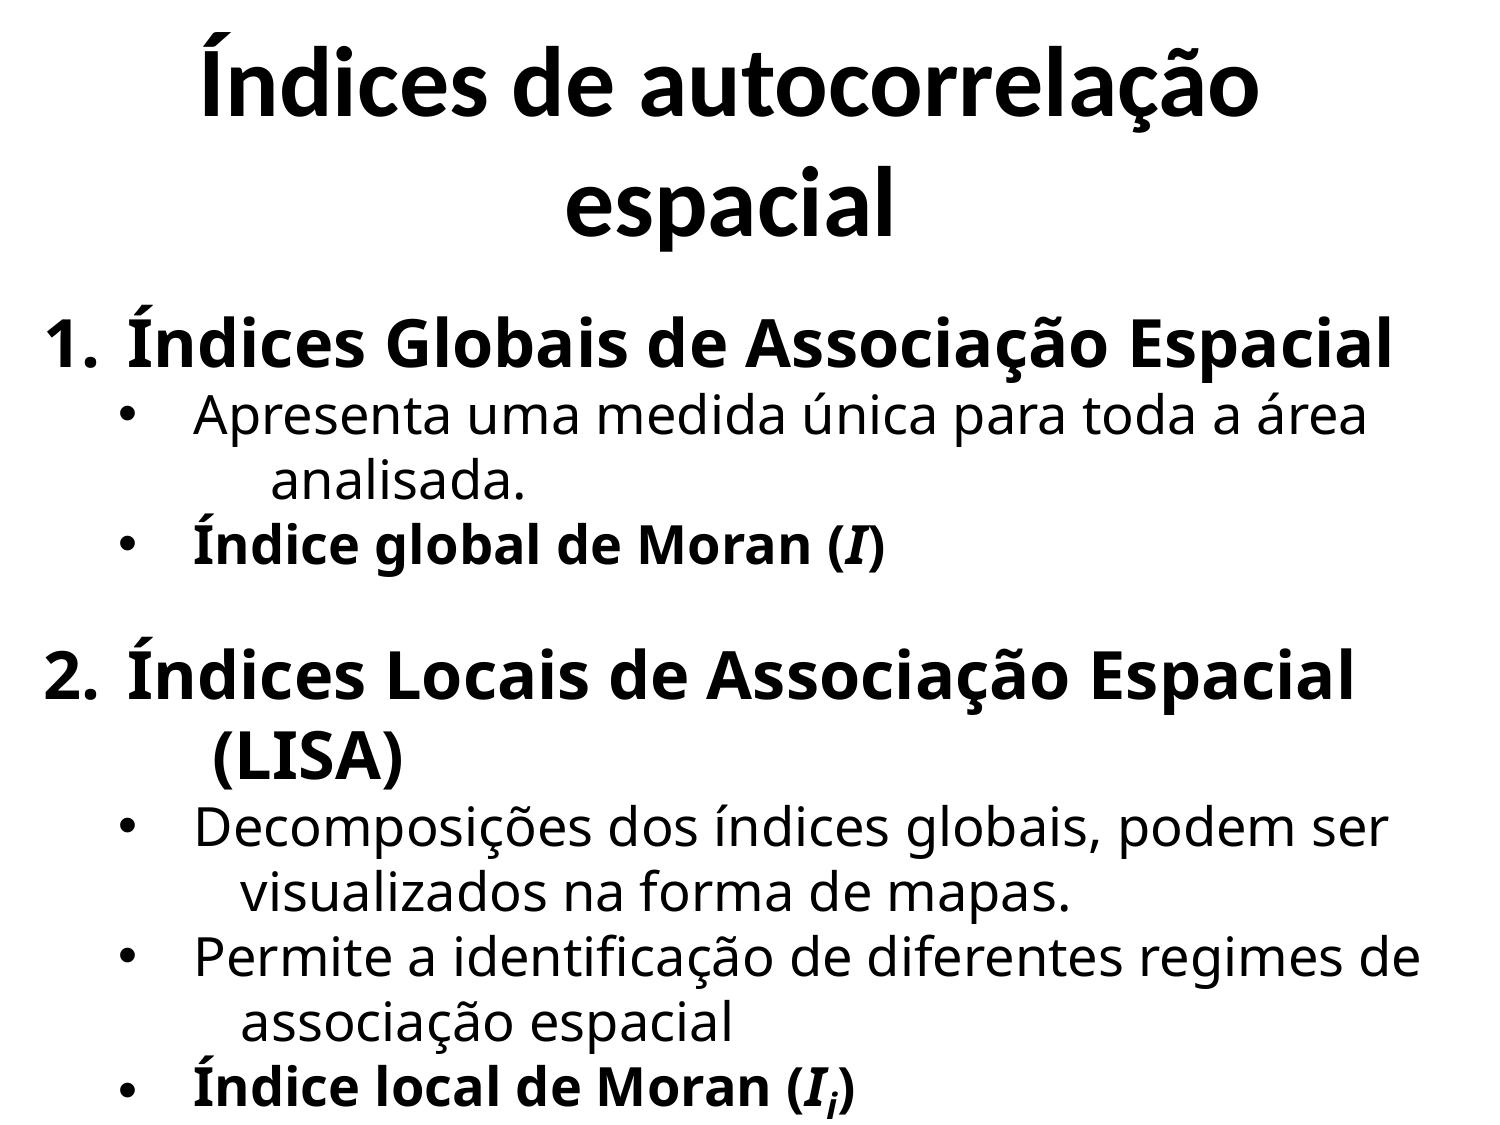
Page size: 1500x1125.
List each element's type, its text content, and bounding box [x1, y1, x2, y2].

text_box Índices de autocorrelação espacial [14, 9, 1448, 264]
text_box Índices Globais de Associação Espacial Apresenta uma medida única para toda a área analisada. Índice global de Moran (I) Índices Locais de Associação Espacial (LISA) Decomposições dos índices globais, podem ser visualizados na forma de mapas. Permite a identificação de diferentes regimes de associação espacial Índice local de Moran (Ii) [29, 293, 1500, 1121]
